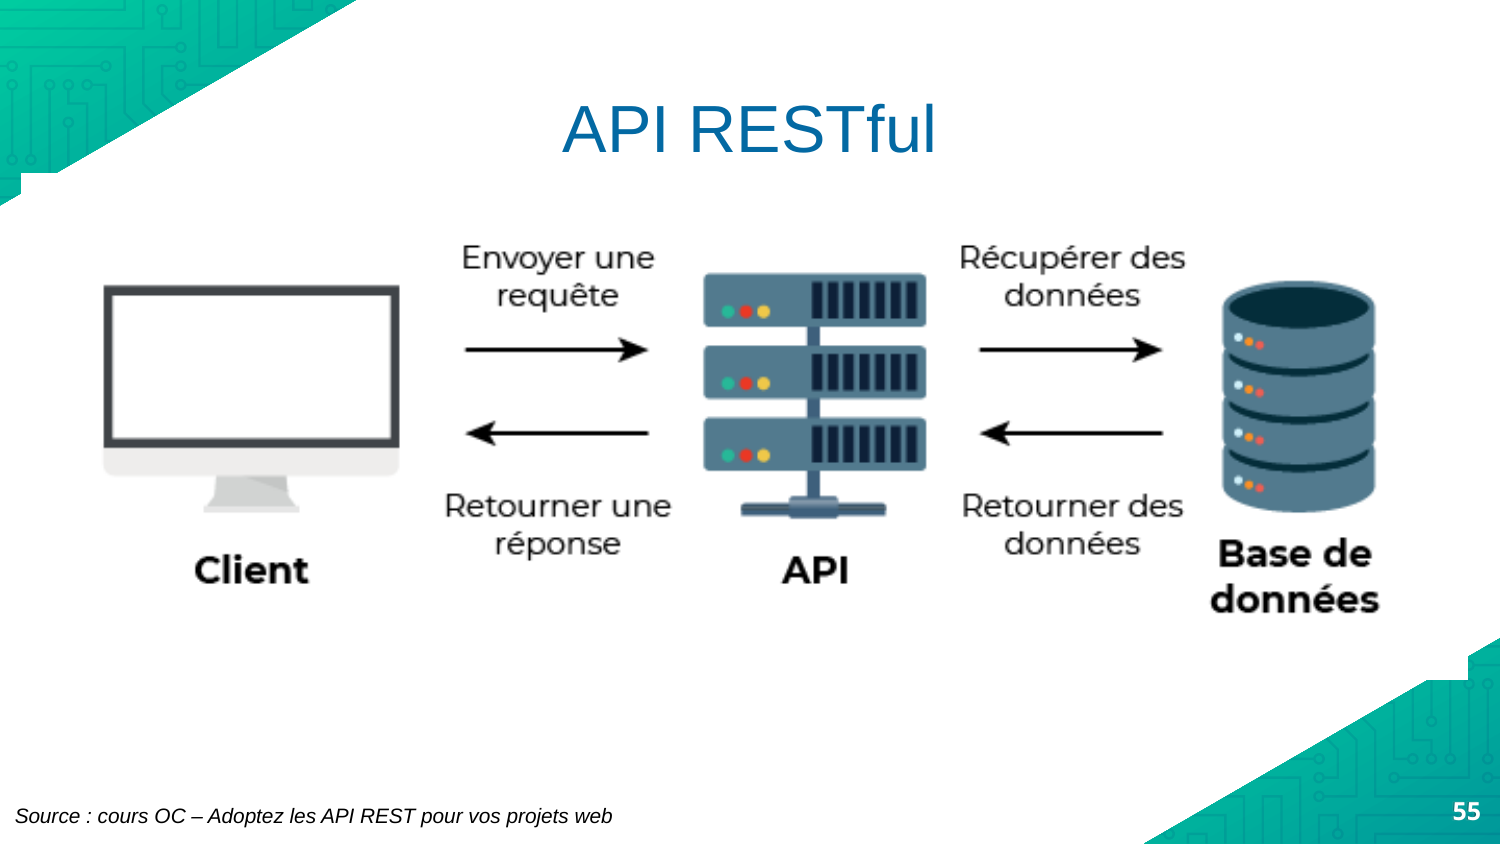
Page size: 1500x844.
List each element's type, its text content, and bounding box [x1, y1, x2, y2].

picture [21, 173, 1468, 680]
slide_number <numéro> [1391, 779, 1482, 844]
text_box Source : cours OC – Adoptez les API REST pour vos projets web [0, 797, 638, 844]
text_box API RESTful [271, 85, 1229, 175]
